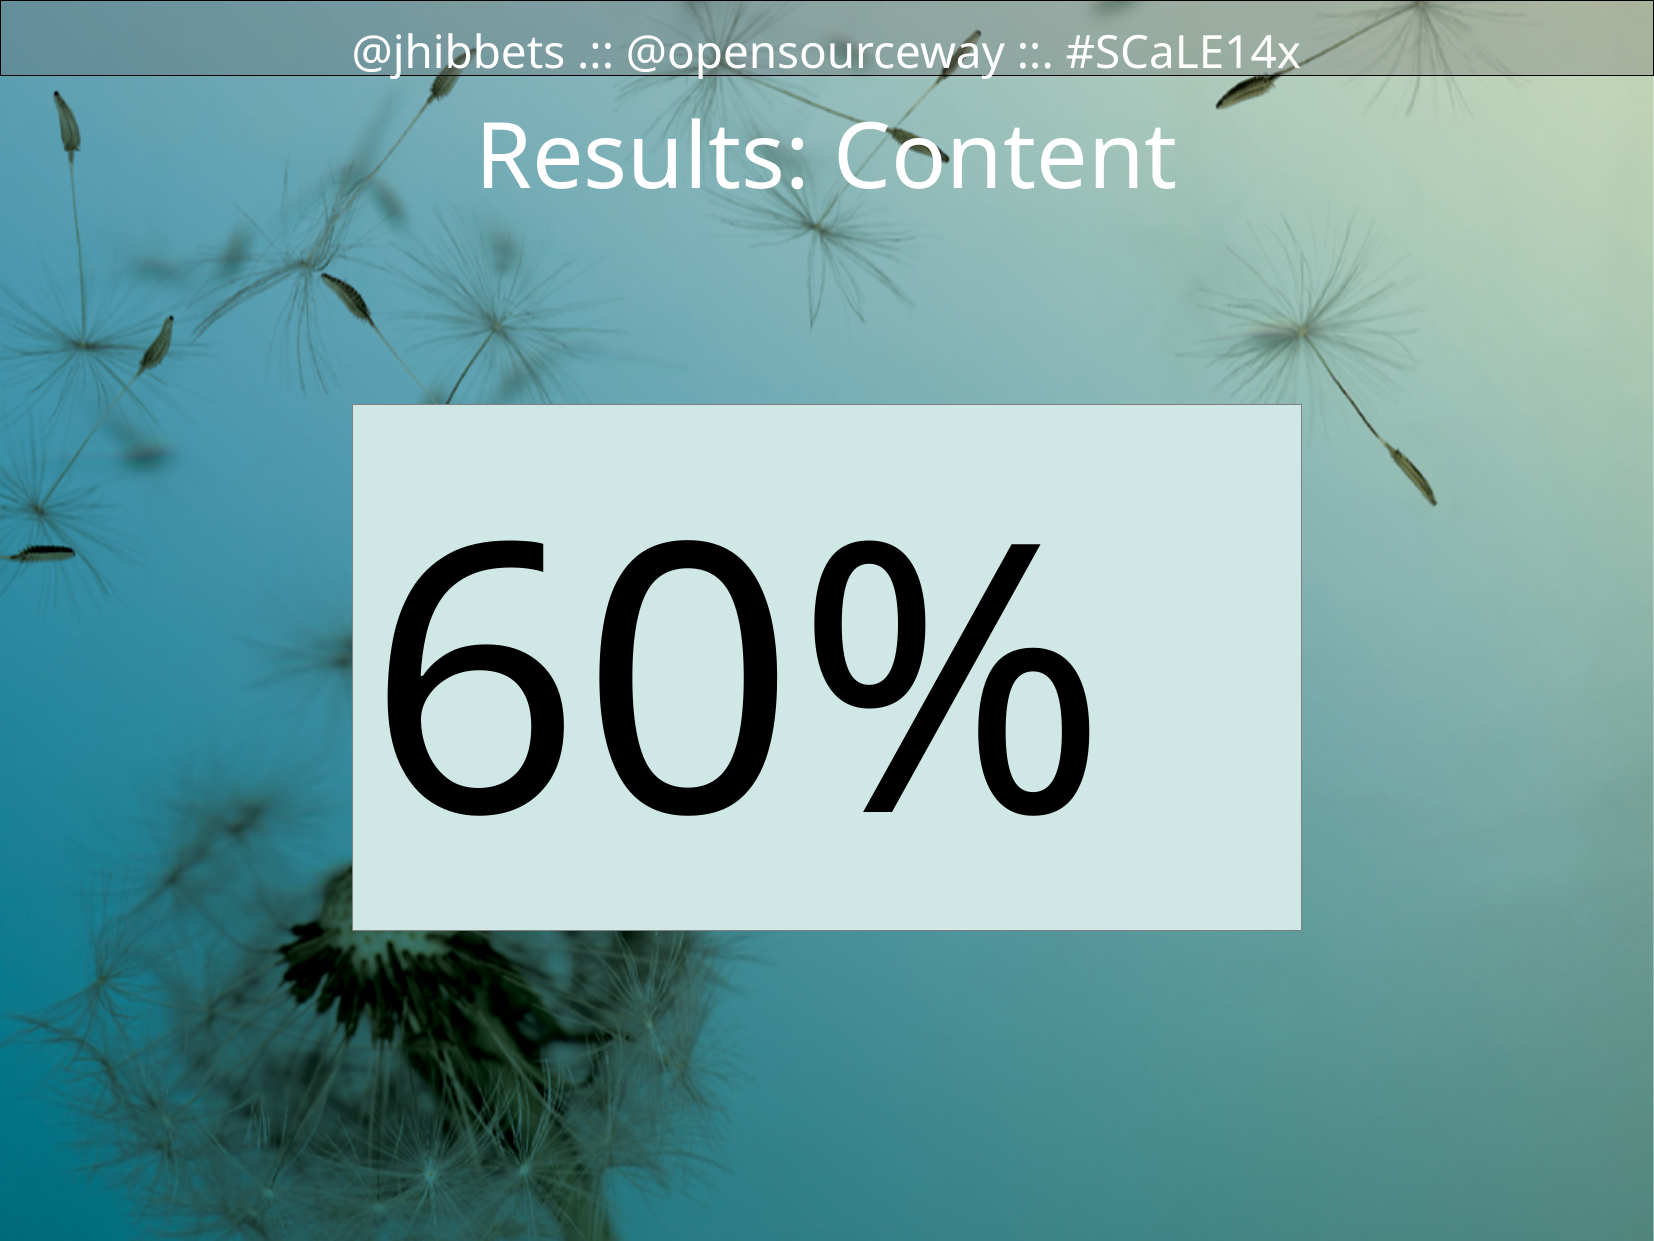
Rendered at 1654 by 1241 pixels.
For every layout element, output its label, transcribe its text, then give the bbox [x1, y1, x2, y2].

picture [0, 76, 1654, 1241]
title Results: Content [82, 49, 1571, 257]
text_box 60% [352, 404, 1302, 795]
